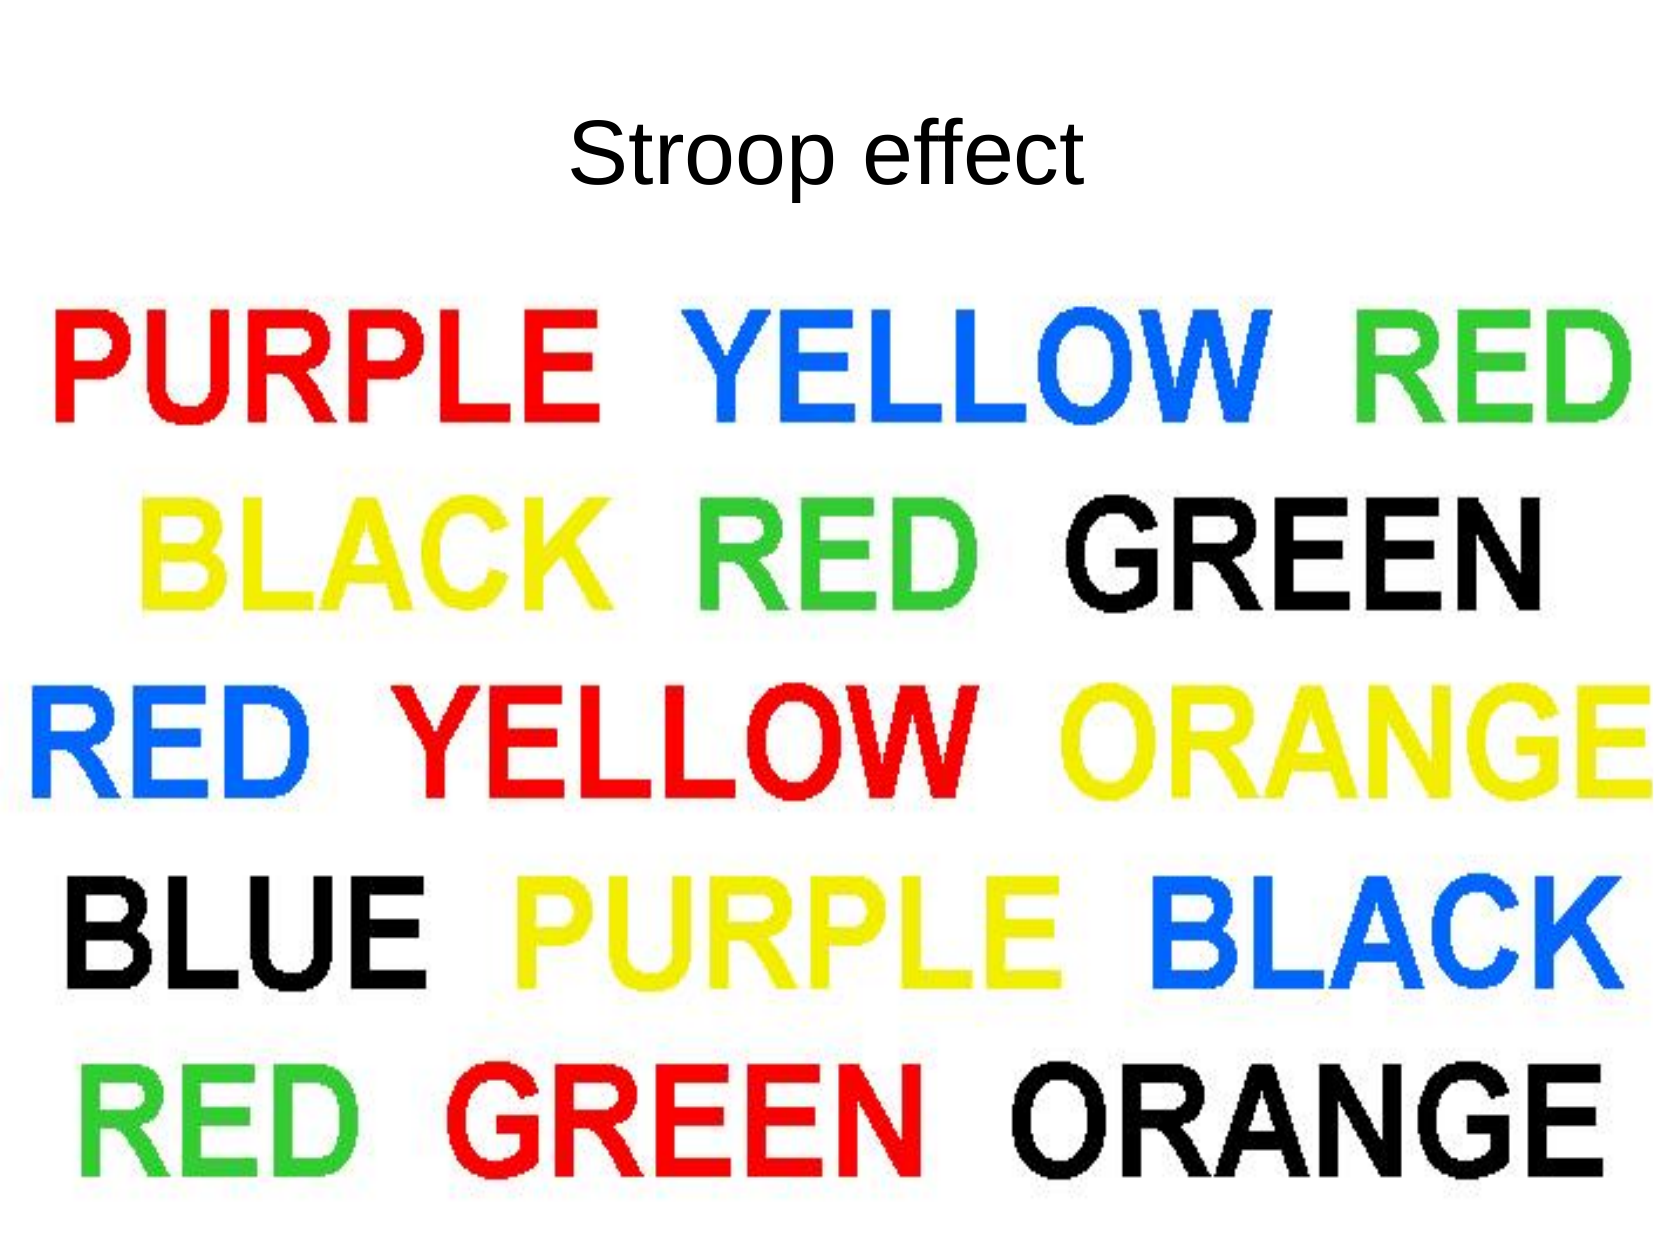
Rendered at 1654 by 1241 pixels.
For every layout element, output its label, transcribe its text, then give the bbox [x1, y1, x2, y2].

title Stroop effect [82, 49, 1571, 254]
picture [0, 254, 1654, 1226]
